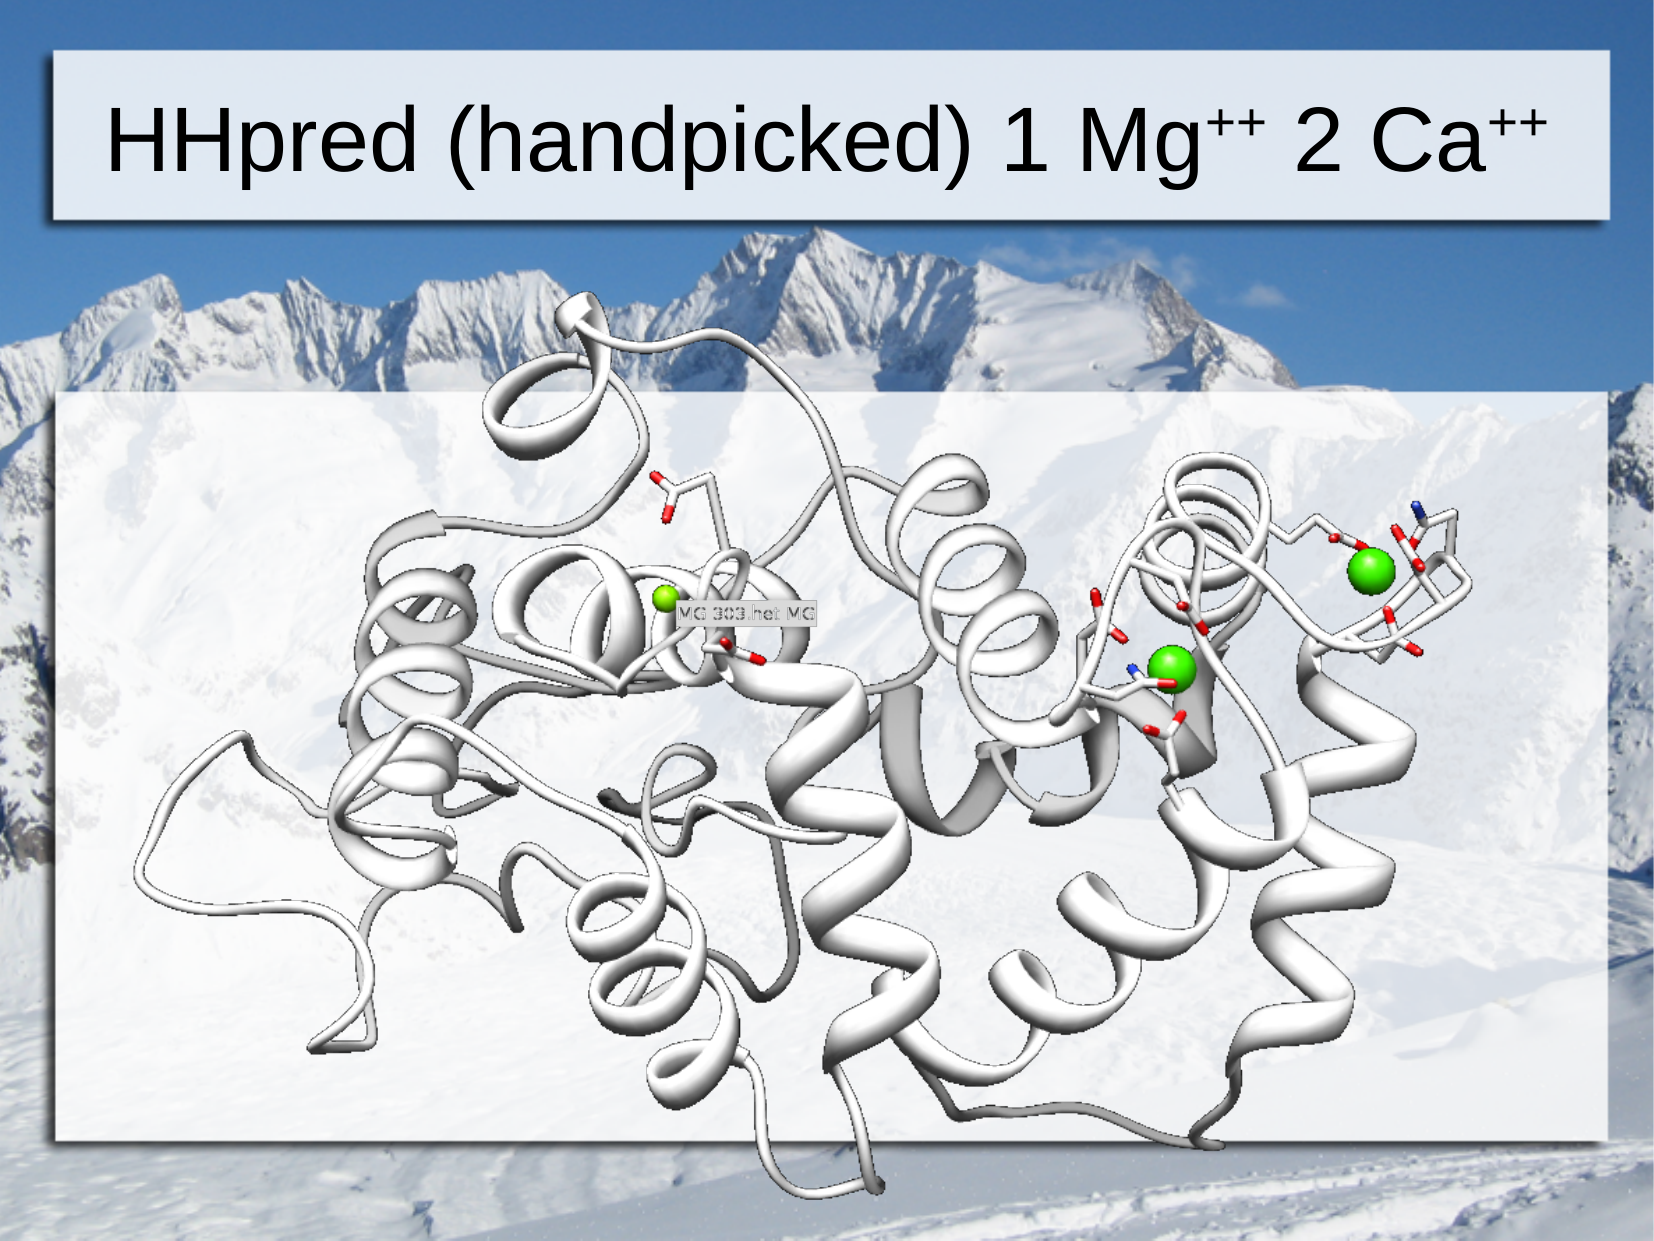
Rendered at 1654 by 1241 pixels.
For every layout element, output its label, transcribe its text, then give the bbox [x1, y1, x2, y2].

title HHpred (handpicked) 1 Mg++ 2 Ca++ [59, 61, 1595, 198]
picture [0, 0, 1654, 1241]
